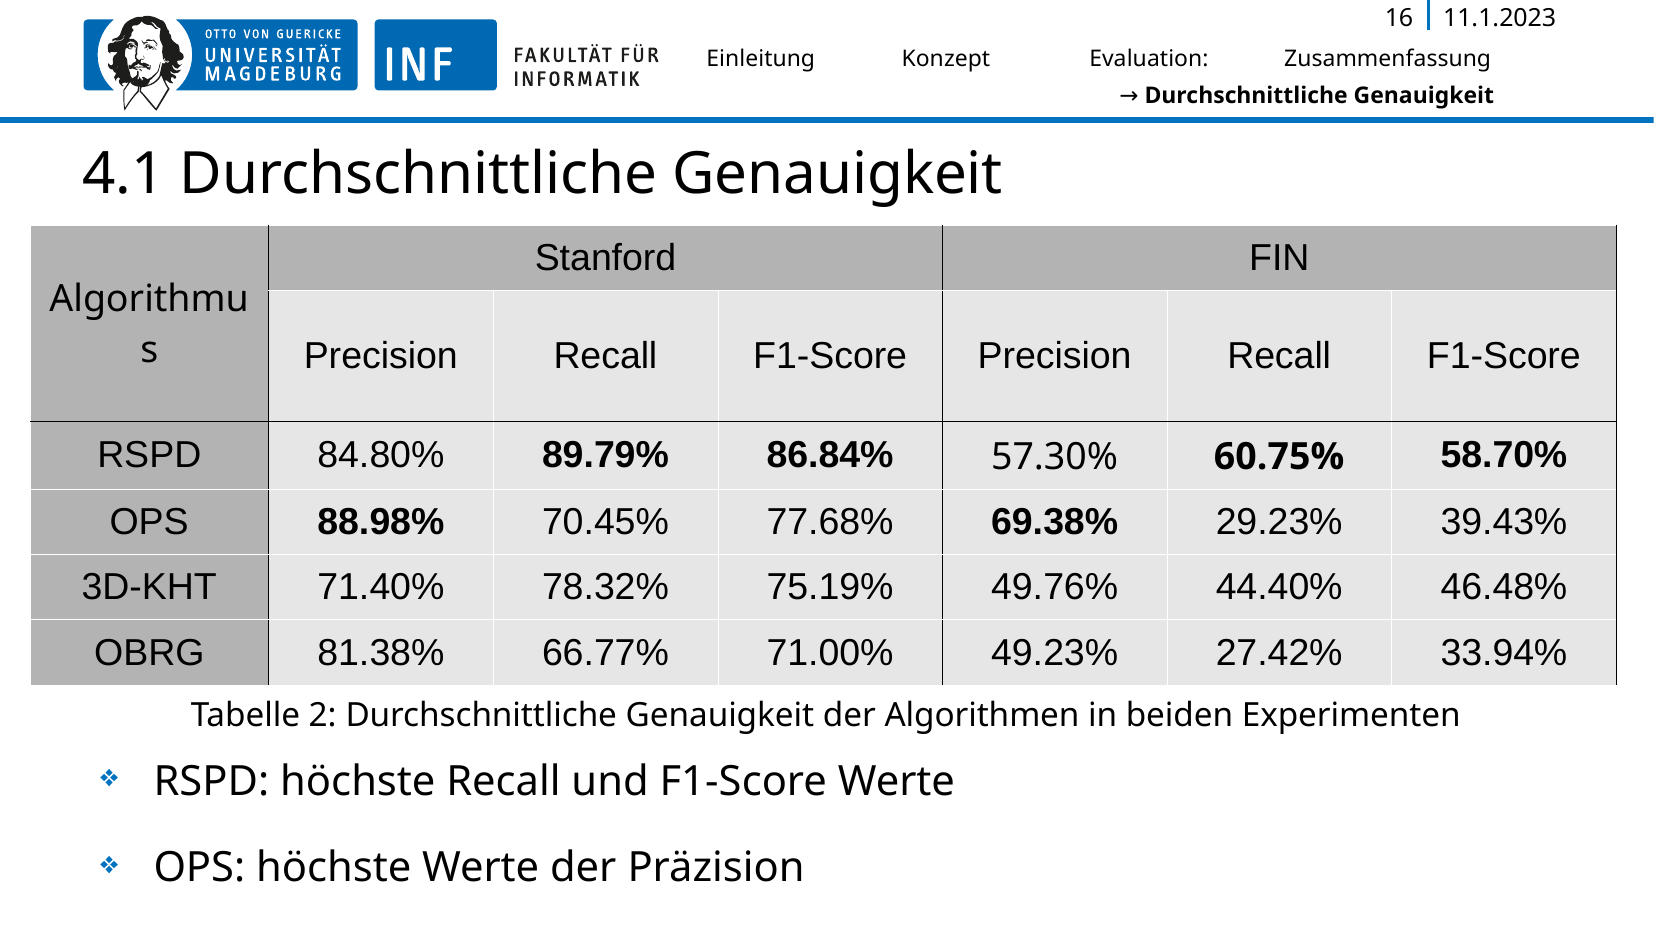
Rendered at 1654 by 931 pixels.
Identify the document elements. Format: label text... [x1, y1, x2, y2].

table_cell 49.23% [943, 620, 1167, 683]
table_cell 44.40% [1168, 555, 1391, 619]
table_cell 33.94% [1392, 620, 1616, 683]
table_cell Recall [1168, 291, 1391, 421]
table_cell 88.98% [269, 490, 493, 554]
table_cell 81.38% [269, 620, 493, 683]
table_header Algorithmus [31, 226, 268, 421]
table_cell 75.19% [719, 555, 942, 619]
table_cell F1-Score [1392, 291, 1616, 421]
table_header Stanford [269, 226, 942, 290]
table_cell OBRG [31, 620, 268, 683]
table_cell Precision [269, 291, 493, 421]
table_cell 46.48% [1392, 555, 1616, 619]
table_cell Recall [494, 291, 718, 421]
table_cell OPS [31, 490, 268, 554]
list RSPD: höchste Recall und F1-Score Werte OPS: höchste Werte der Präzision [82, 750, 1571, 919]
table_cell 78.32% [494, 555, 718, 619]
table_cell Precision [943, 291, 1167, 421]
table_cell 3D-KHT [31, 555, 268, 619]
table_cell 77.68% [719, 490, 942, 554]
table_cell 84.80% [269, 422, 493, 489]
table_cell 70.45% [494, 490, 718, 554]
table_cell 71.40% [269, 555, 493, 619]
table_cell 39.43% [1392, 490, 1616, 554]
table_cell 27.42% [1168, 620, 1391, 683]
table_cell RSPD [31, 422, 268, 489]
table_cell 69.38% [943, 490, 1167, 554]
table_cell 86.84% [719, 422, 942, 489]
table_cell 57.30% [943, 422, 1167, 489]
table_cell 66.77% [494, 620, 718, 683]
table_cell 58.70% [1392, 422, 1616, 489]
table_cell 29.23% [1168, 490, 1391, 554]
text_box Tabelle 2: Durchschnittliche Genauigkeit der Algorithmen in beiden Experimenten [31, 683, 1622, 743]
table_cell 49.76% [943, 555, 1167, 619]
table_header FIN [943, 226, 1616, 290]
table_cell 60.75% [1168, 422, 1391, 489]
table_cell 89.79% [494, 422, 718, 489]
table_cell 71.00% [719, 620, 942, 683]
table_cell F1-Score [719, 291, 942, 421]
title 4.1 Durchschnittliche Genauigkeit [82, 131, 1571, 211]
